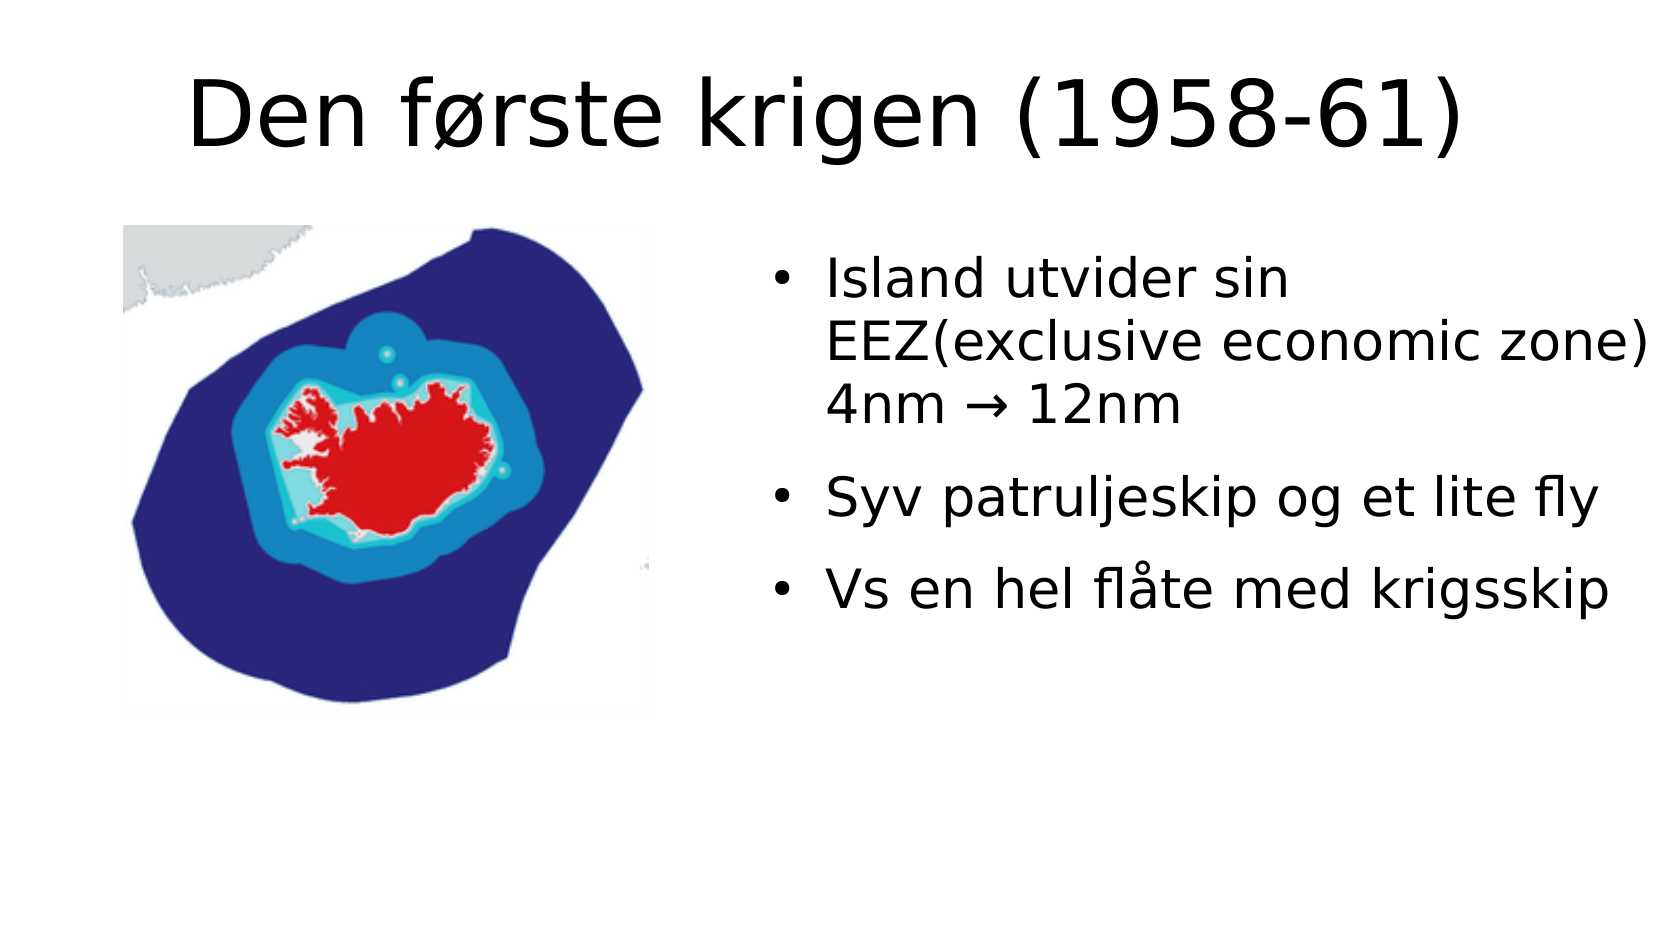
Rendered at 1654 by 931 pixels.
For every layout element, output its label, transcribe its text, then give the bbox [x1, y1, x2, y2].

list Island utvider sin EEZ(exclusive economic zone) 4nm → 12nm Syv patruljeskip og et lite fly Vs en hel flåte med krigsskip [754, 247, 1654, 787]
title Den første krigen (1958-61) [82, 37, 1571, 193]
picture [123, 225, 649, 713]
